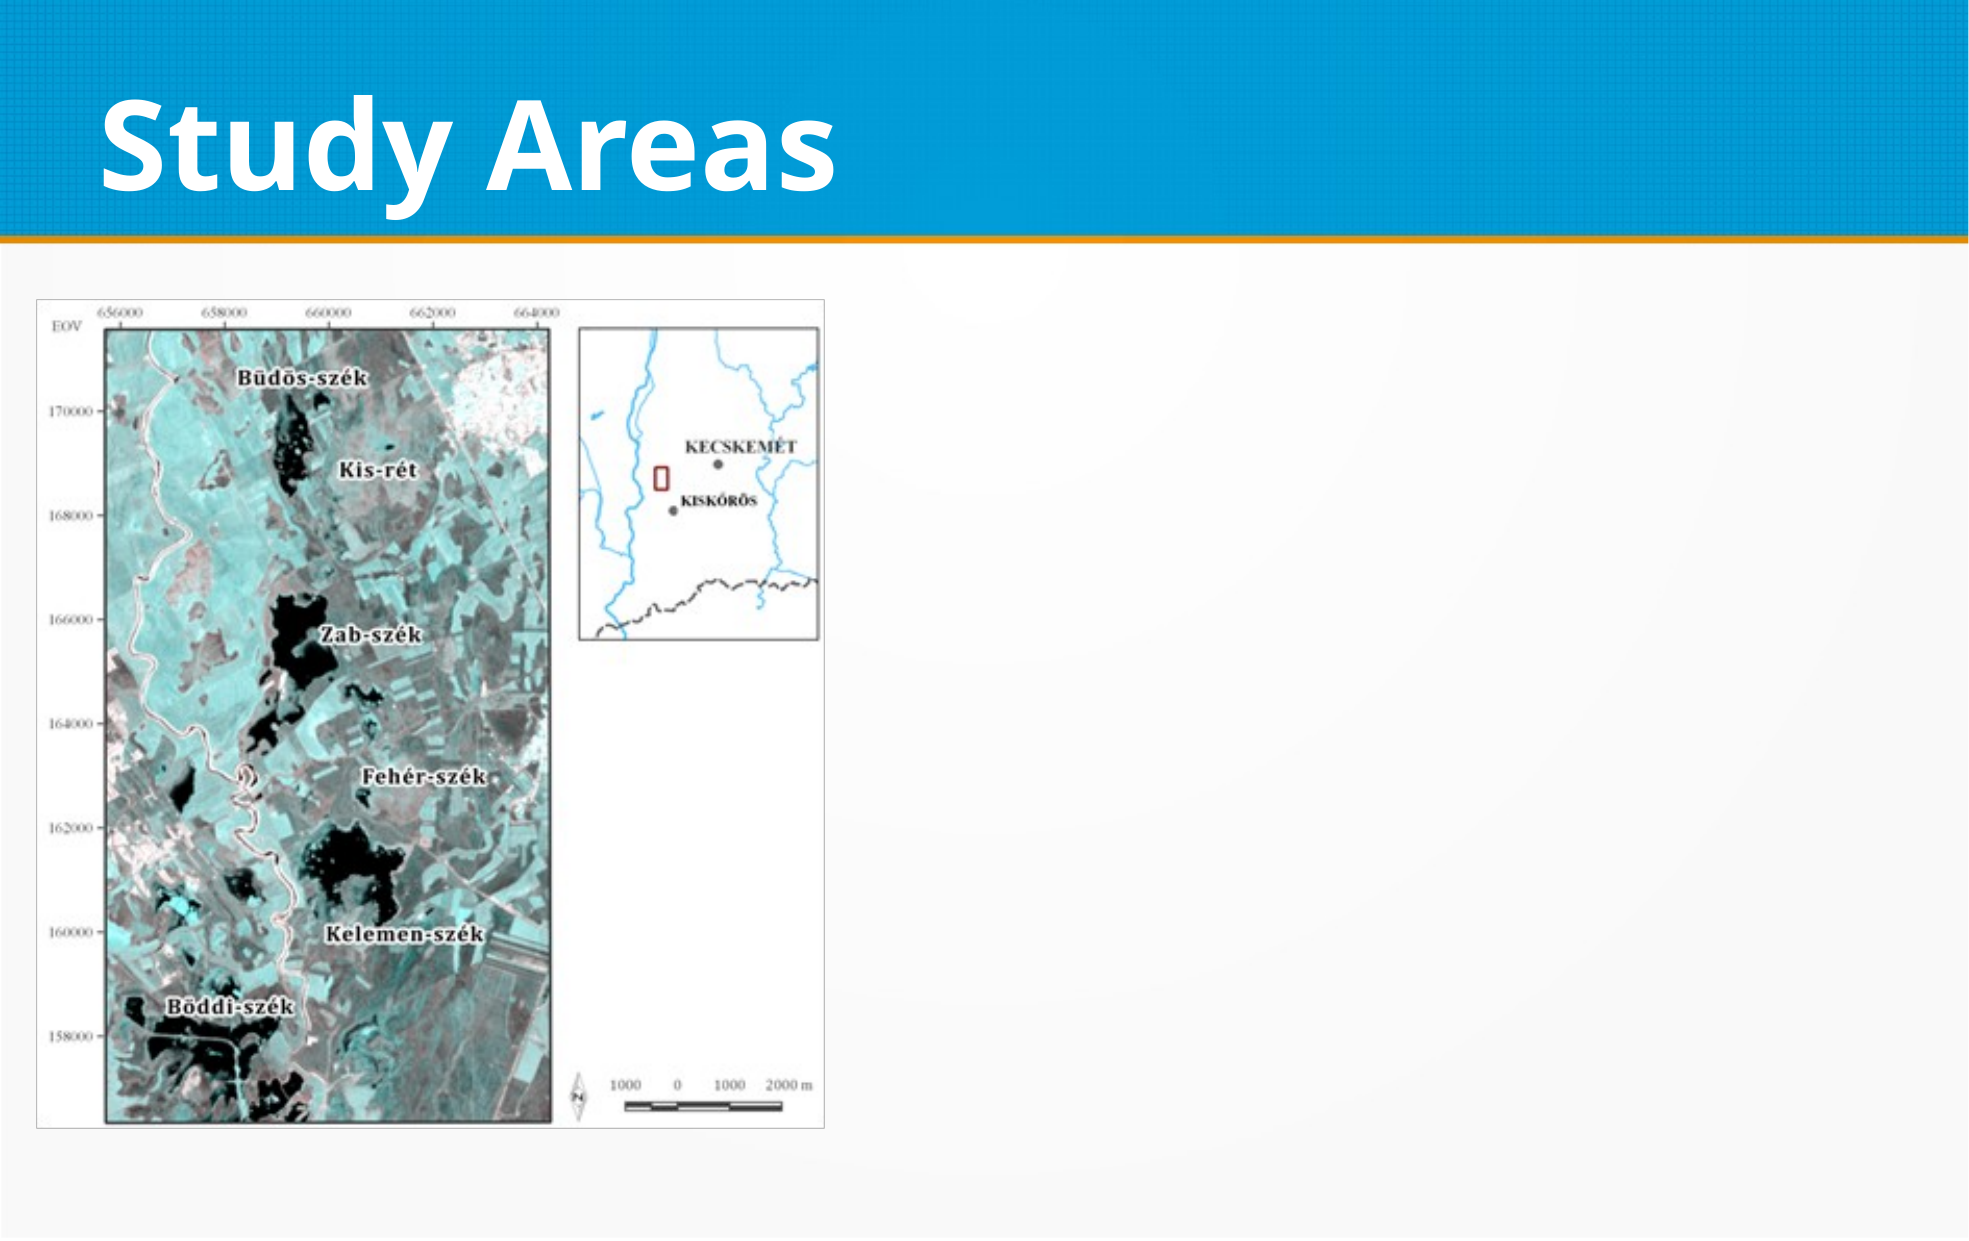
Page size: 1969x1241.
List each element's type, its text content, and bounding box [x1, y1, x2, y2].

picture [0, 233, 1969, 1241]
title Study Areas [98, 19, 1870, 227]
